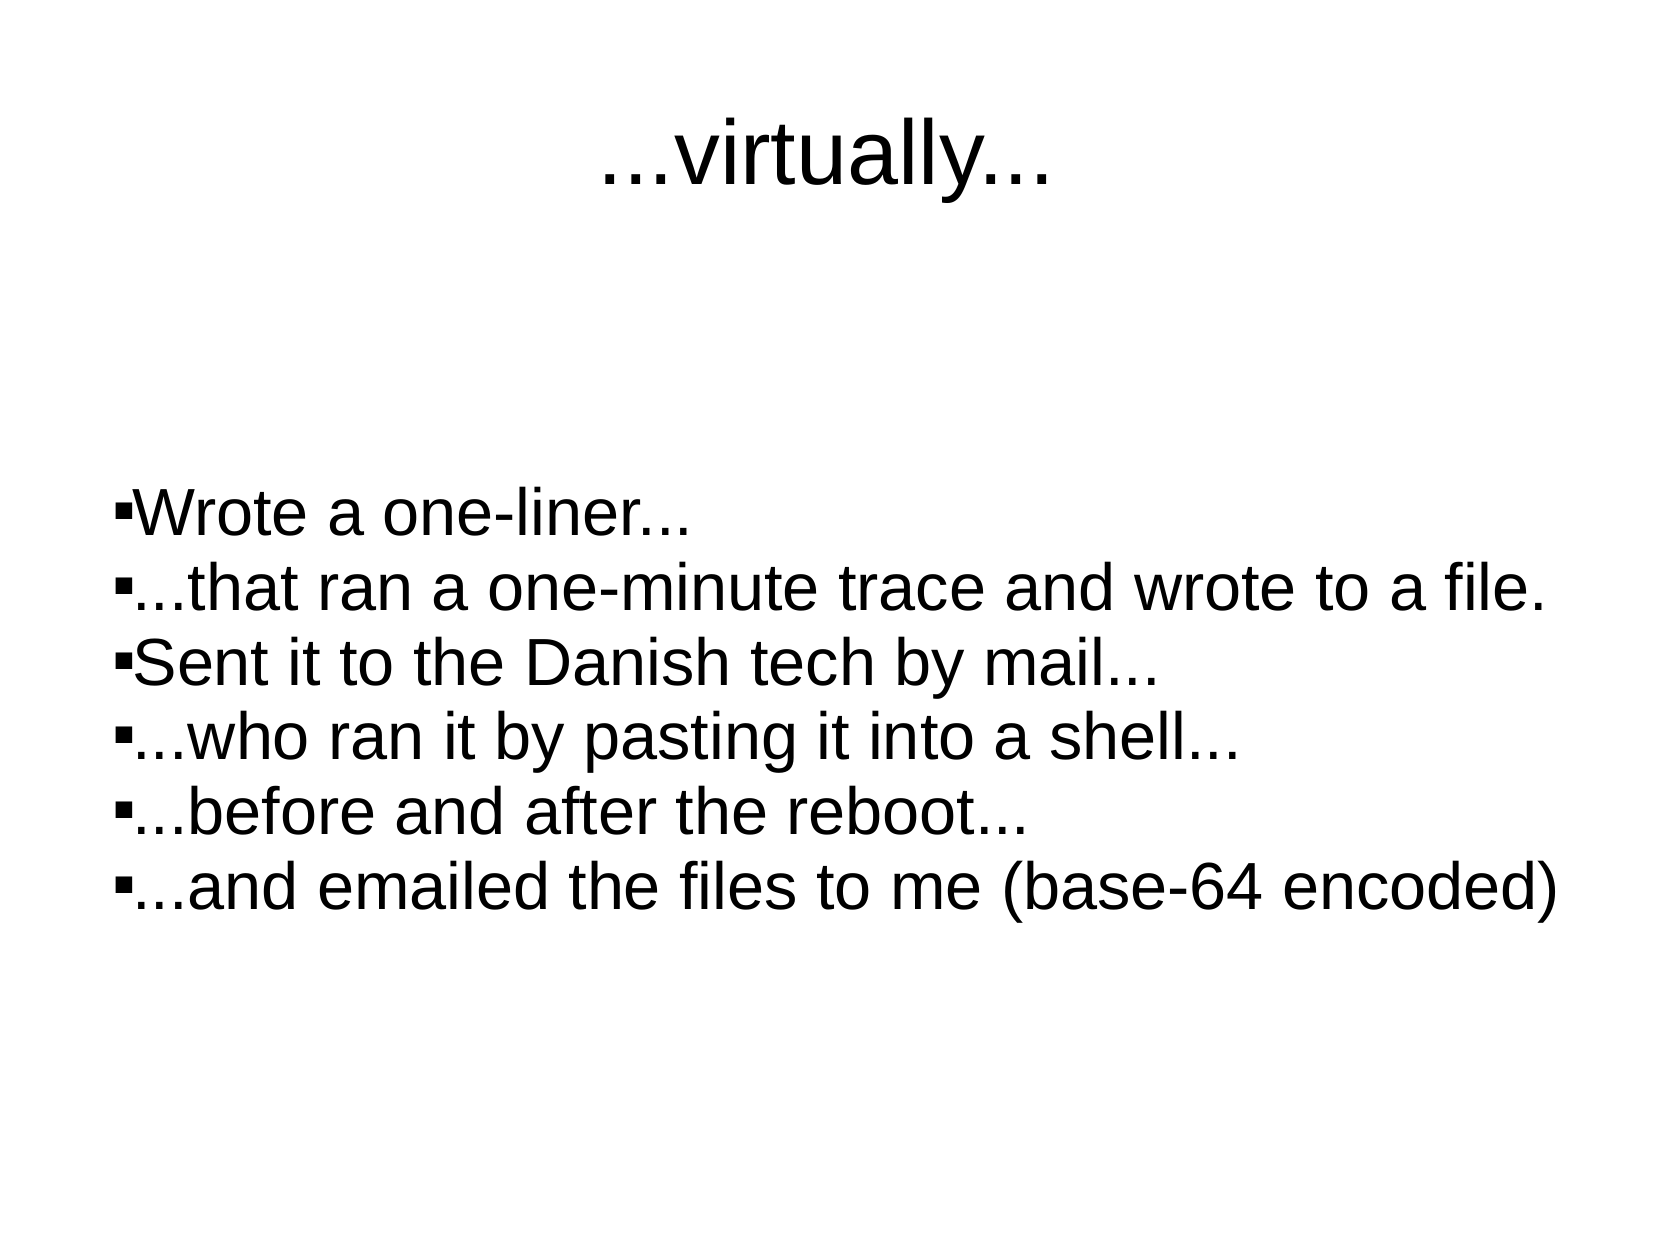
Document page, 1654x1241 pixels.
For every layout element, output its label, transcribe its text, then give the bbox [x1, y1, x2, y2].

subtitle Wrote a one-liner... ...that ran a one-minute trace and wrote to a file. Sent it to the Danish tech by mail... ...who ran it by pasting it into a shell... ...before and after the reboot... ...and emailed the files to me (base-64 encoded) [82, 297, 1571, 1102]
title ...virtually... [82, 56, 1571, 250]
